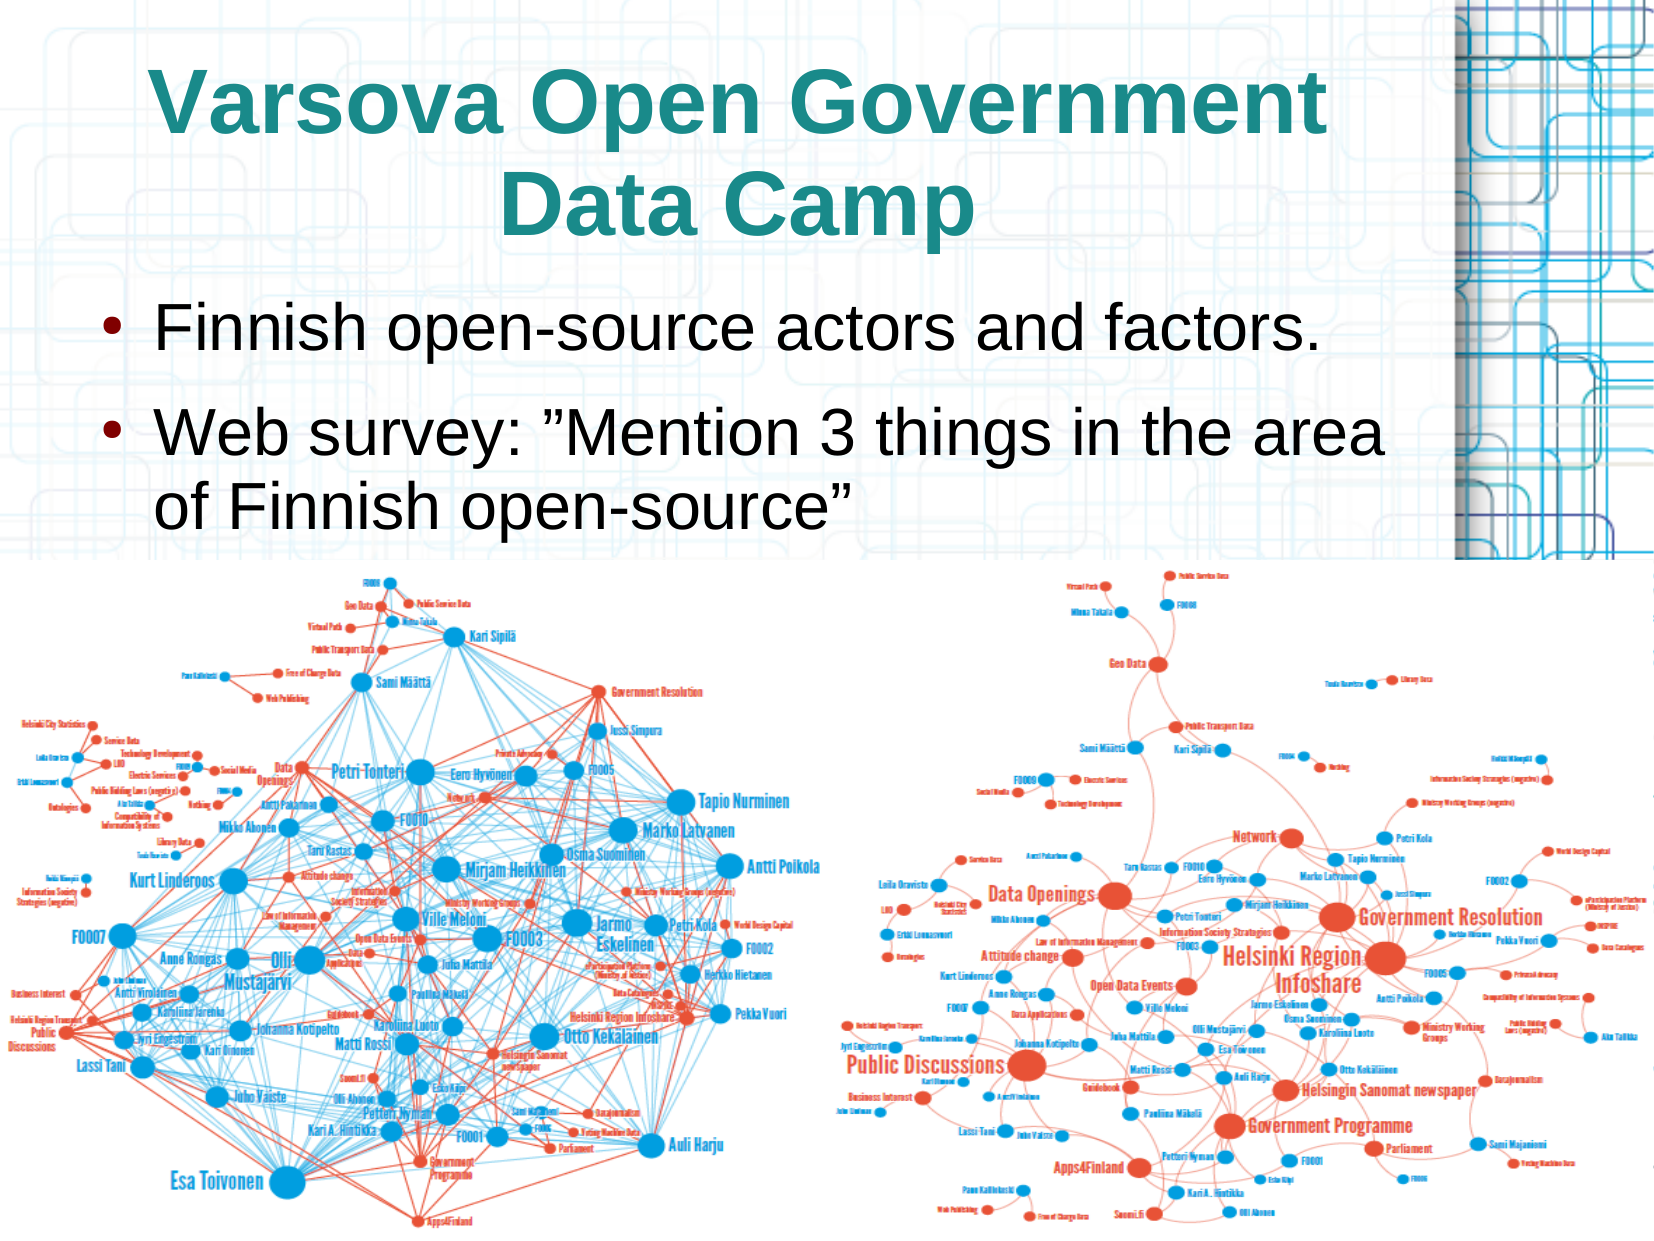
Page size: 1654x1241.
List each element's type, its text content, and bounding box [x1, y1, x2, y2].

picture [0, 0, 1654, 1241]
list Finnish open-source actors and factors. Web survey: ”Mention 3 things in the area of Finnish open-source” [82, 290, 1418, 560]
title Varsova Open Government Data Camp [59, 49, 1418, 257]
